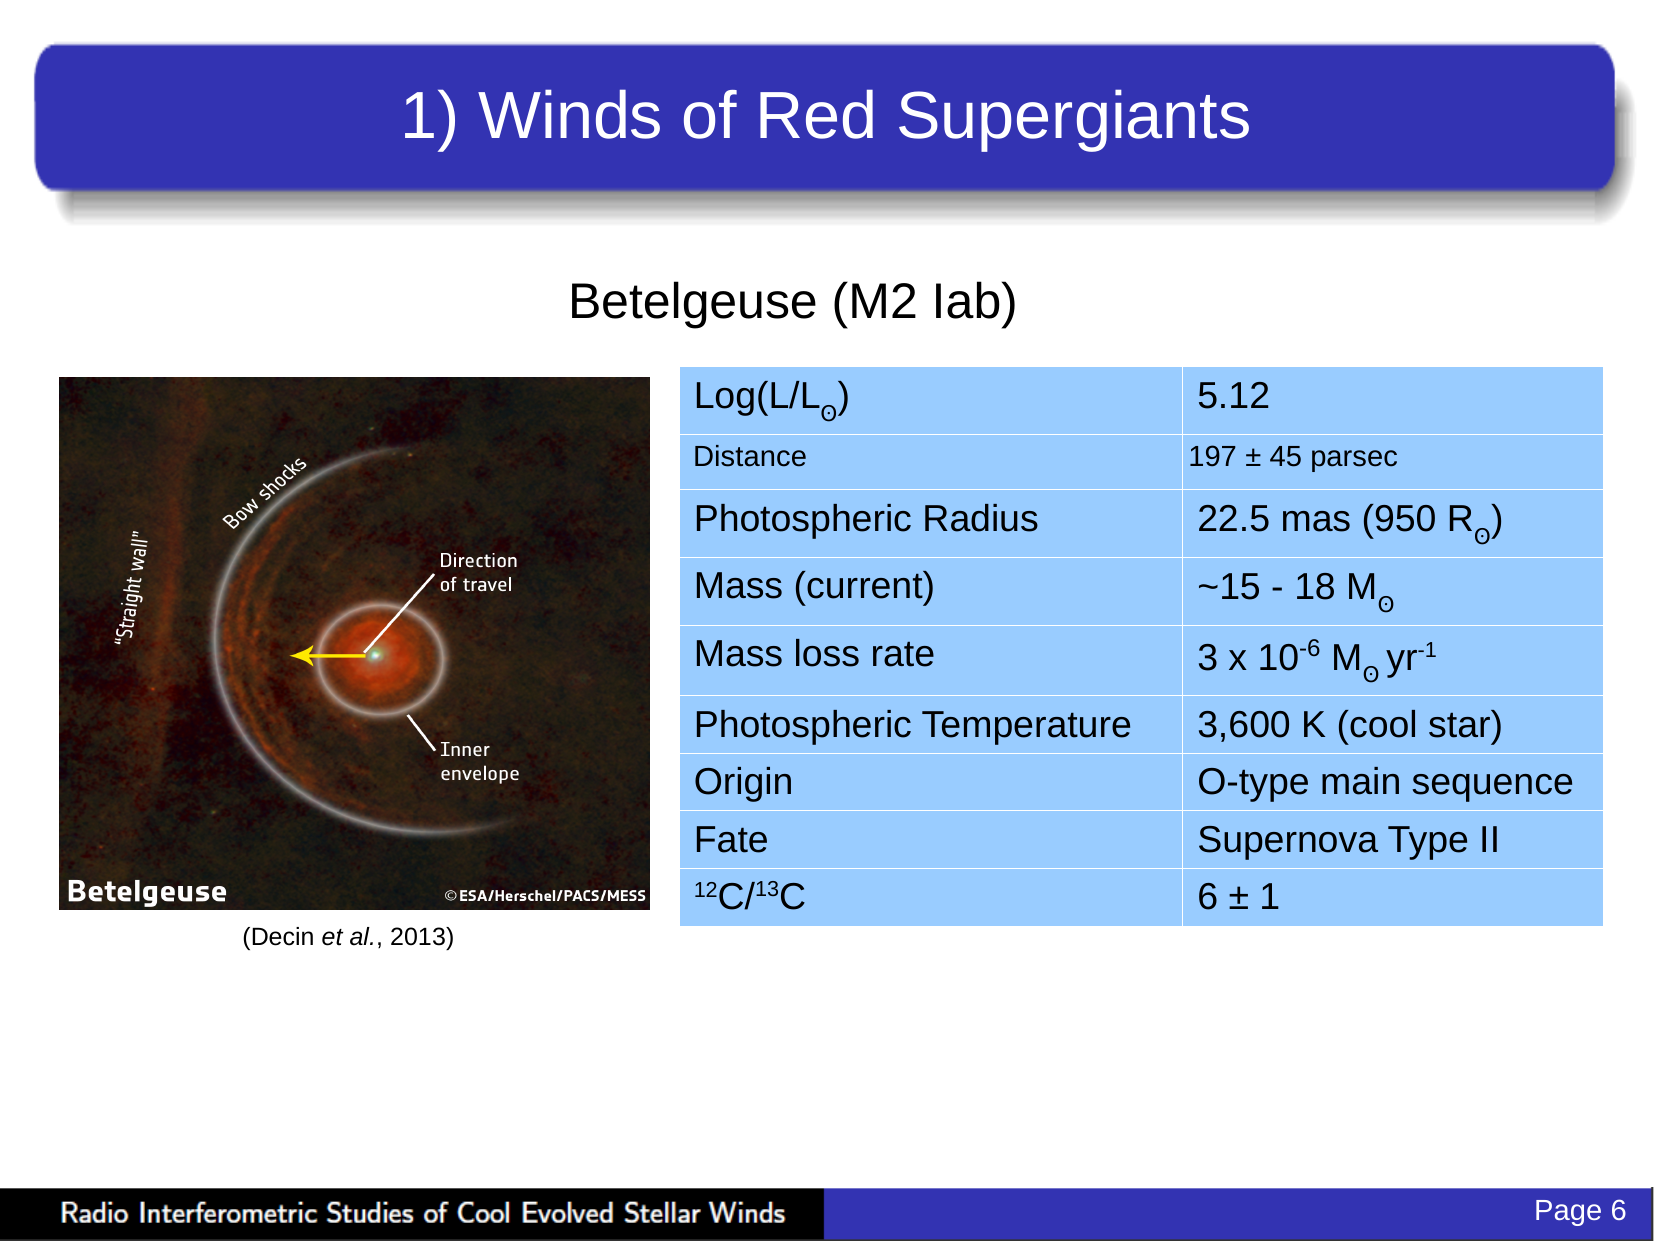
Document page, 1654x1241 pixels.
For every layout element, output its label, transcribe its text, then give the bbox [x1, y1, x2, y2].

table_cell Supernova Type II [1183, 811, 1603, 868]
table_cell 6 ± 1 [1183, 869, 1603, 926]
table_header Log(L/Lʘ) [680, 367, 1182, 434]
table_cell Mass (current) [680, 558, 1182, 625]
table_cell ~15 - 18 Mʘ [1183, 558, 1603, 625]
table_cell Photospheric Radius [680, 490, 1182, 557]
text_box (Decin et al., 2013) [171, 915, 526, 975]
table_cell Fate [680, 811, 1182, 868]
table_cell 197 ± 45 parsec [1183, 435, 1603, 489]
picture [23, 29, 1648, 237]
text_box Betelgeuse (M2 Iab) [553, 265, 1034, 337]
table_cell Photospheric Temperature [680, 696, 1182, 753]
table_cell Mass loss rate [680, 626, 1182, 695]
picture [59, 377, 650, 910]
table_header 5.12 [1183, 367, 1603, 434]
text_box 1) Winds of Red Supergiants [59, 70, 1595, 189]
table_cell 3,600 K (cool star) [1183, 696, 1603, 753]
text_box Page 6 [814, 1187, 1642, 1235]
table_cell Origin [680, 754, 1182, 810]
picture [0, 1187, 1654, 1241]
table_cell Distance [680, 435, 1182, 489]
table_cell 12C/13C [680, 869, 1182, 926]
table_cell 22.5 mas (950 Rʘ) [1183, 490, 1603, 557]
table_cell O-type main sequence [1183, 754, 1603, 810]
table_cell 3 x 10-6 Mʘ yr-1 [1183, 626, 1603, 695]
